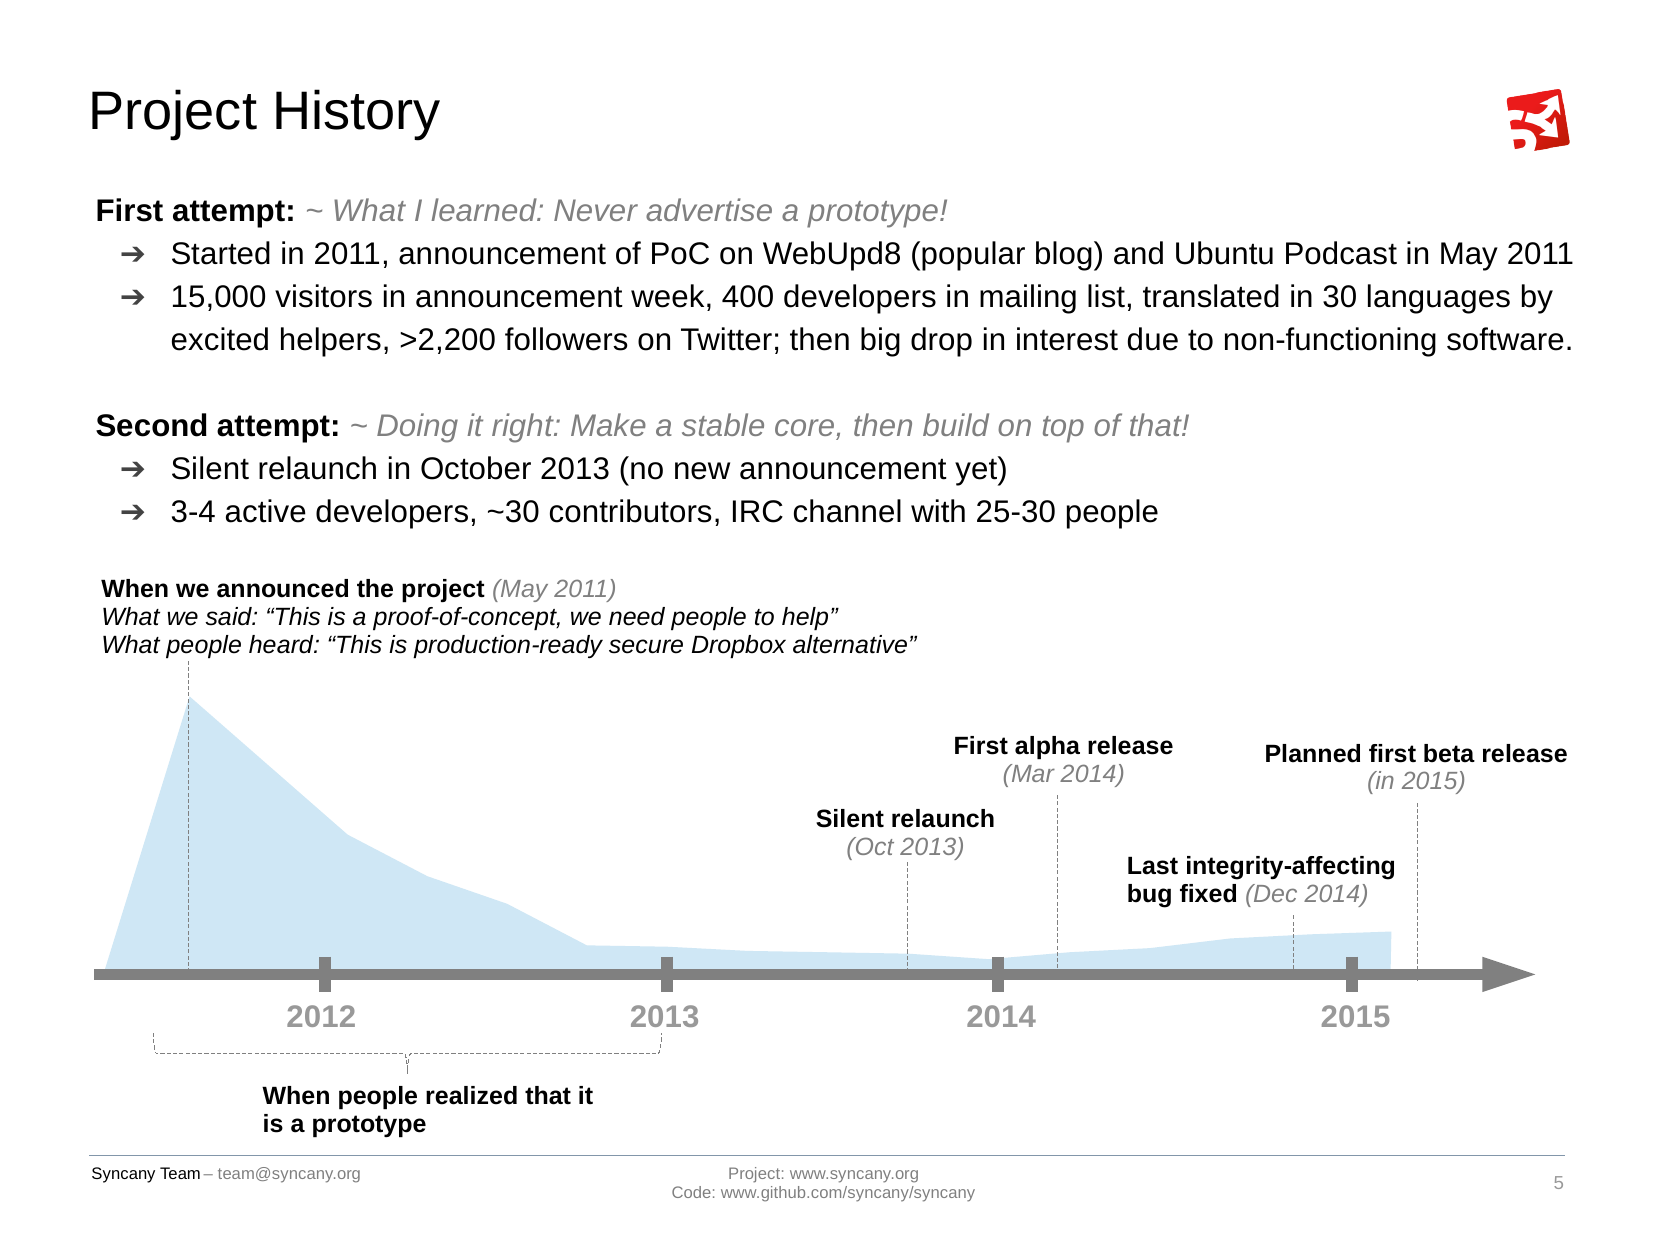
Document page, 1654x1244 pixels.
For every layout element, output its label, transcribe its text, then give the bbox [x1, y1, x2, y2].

title Project History [88, 82, 1343, 177]
text_box Last integrity-affecting bug fixed (Dec 2014) [1112, 844, 1412, 916]
text_box When people realized that it is a prototype [248, 1074, 616, 1147]
picture [1504, 86, 1572, 155]
chart [76, 620, 1425, 981]
text_box First attempt: ~ What I learned: Never advertise a prototype! Started in 2011, announcement of PoC on WebUpd8 (popular blog) and Ubuntu Podcast in May 2011 15,000 visitors in announcement week, 400 developers in mailing list, translated in 30 languages by excited helpers, >2,200 followers on Twitter; then big drop in interest due to non-functioning software. Second attempt: ~ Doing it right: Make a stable core, then build on top of that! Silent relaunch in October 2013 (no new announcement yet) 3-4 active developers, ~30 contributors, IRC channel with 25-30 people [80, 177, 1606, 580]
text_box 2014 [951, 992, 1052, 1043]
text_box 2015 [1305, 992, 1406, 1043]
text_box Silent relaunch (Oct 2013) [801, 797, 1011, 869]
text_box When we announced the project (May 2011) What we said: “This is a proof-of-concept, we need people to help” What people heard: “This is production-ready secure Dropbox alternative” [86, 567, 934, 668]
text_box First alpha release (Mar 2014) [938, 724, 1190, 796]
text_box 2012 [271, 992, 372, 1043]
text_box 2013 [614, 992, 715, 1043]
text_box <number> [1476, 1167, 1565, 1193]
text_box Planned first beta release (in 2015) [1249, 731, 1584, 804]
